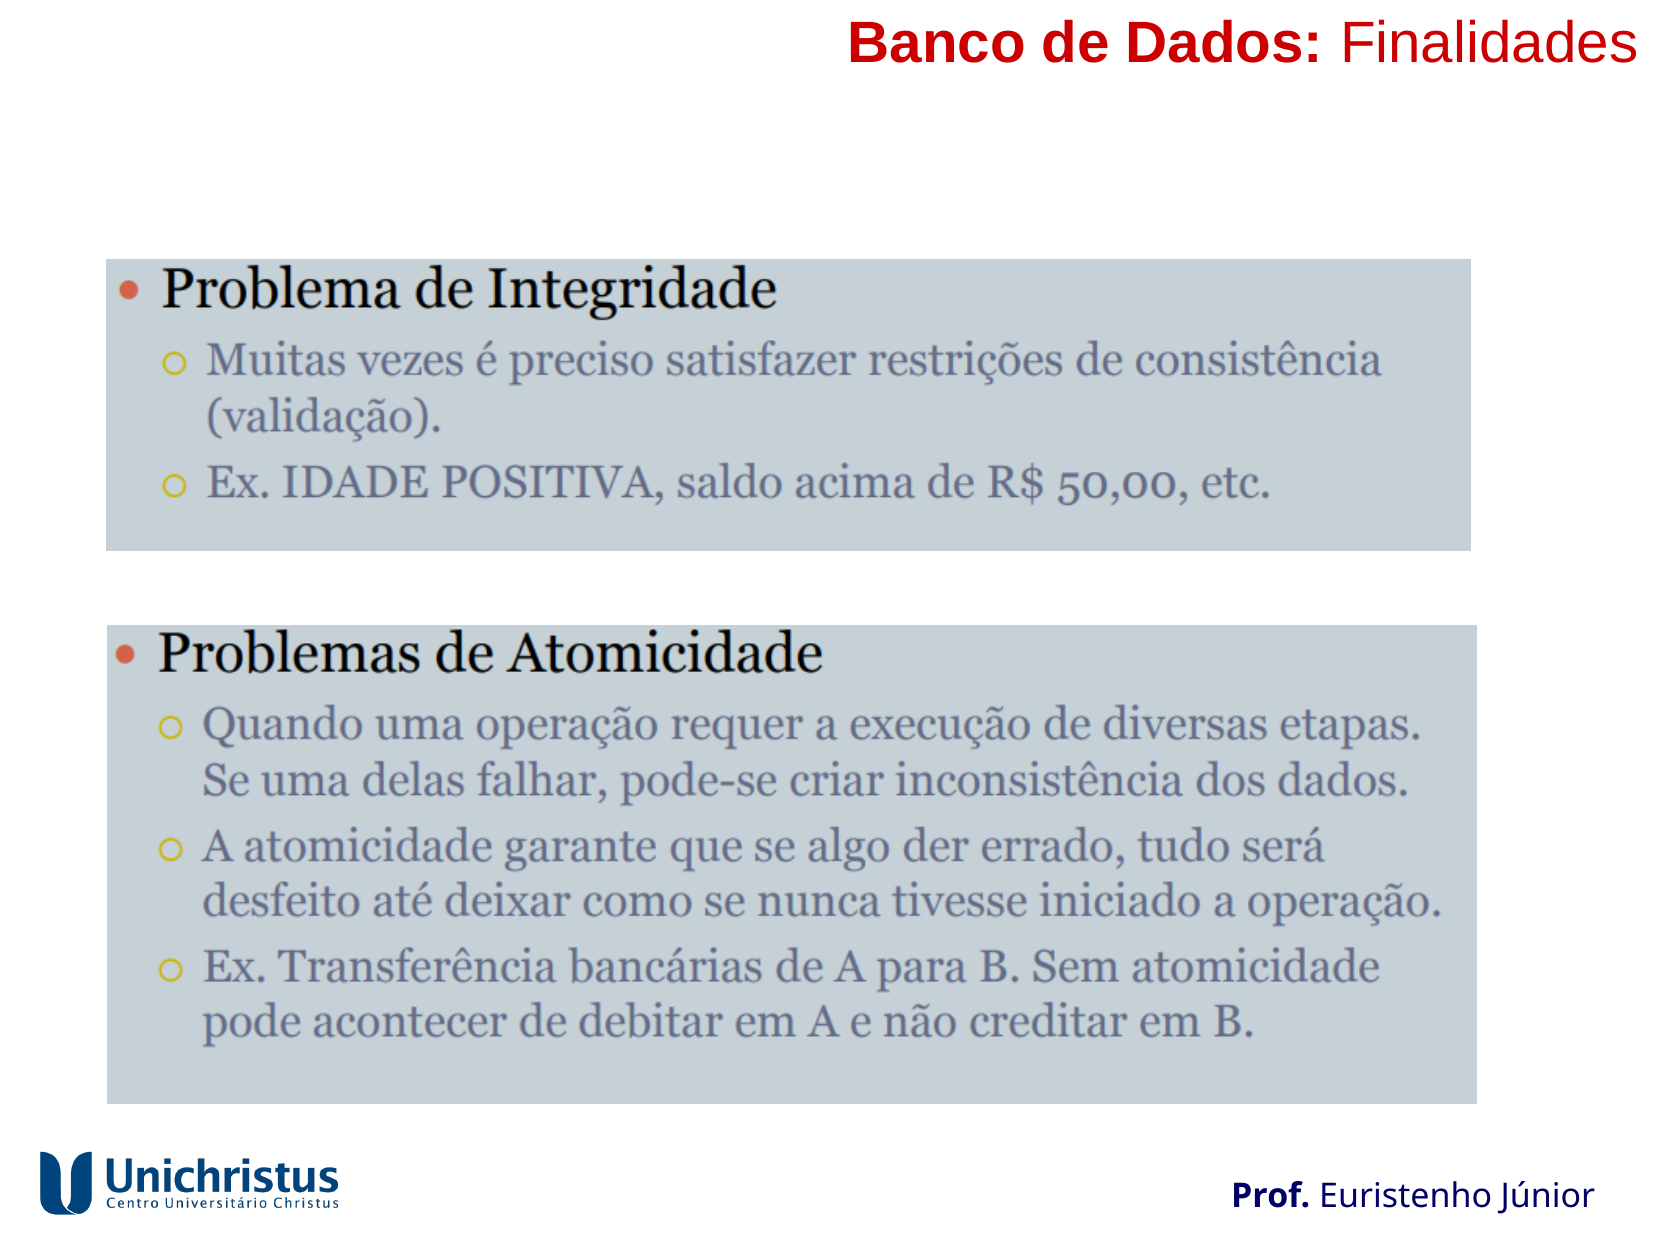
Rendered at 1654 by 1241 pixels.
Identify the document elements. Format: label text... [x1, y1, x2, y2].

text_box Banco de Dados: Finalidades [832, 2, 1654, 83]
text_box Prof. Euristenho Júnior [1216, 1163, 1654, 1224]
picture [107, 625, 1477, 1105]
picture [106, 259, 1471, 551]
picture [35, 1148, 343, 1217]
